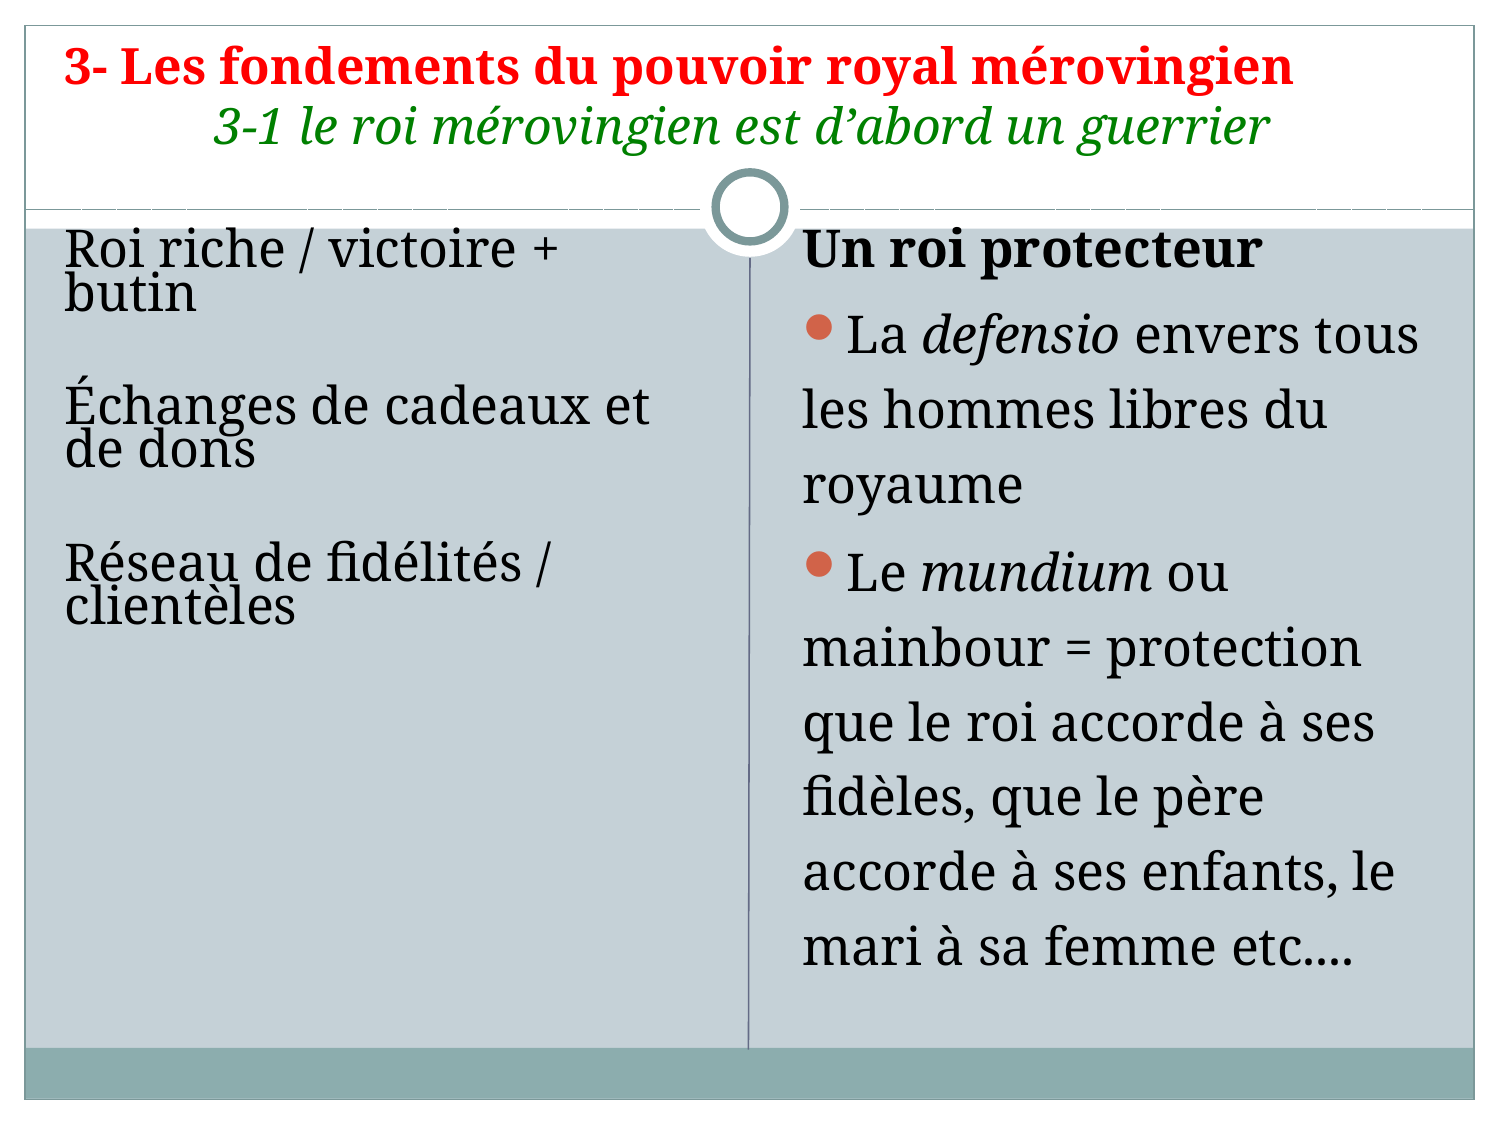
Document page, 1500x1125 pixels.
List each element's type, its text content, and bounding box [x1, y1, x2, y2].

title 3- Les fondements du pouvoir royal mérovingien 3-1 le roi mérovingien est d’abord un guerrier [49, 37, 1450, 162]
list Un roi protecteur La defensio envers tous les hommes libres du royaume Le mundium ou mainbour = protection que le roi accorde à ses fidèles, que le père accorde à ses enfants, le mari à sa femme etc.... [787, 224, 1450, 993]
list Roi riche / victoire + butin Échanges de cadeaux et de dons Réseau de fidélités / clientèles [49, 224, 712, 993]
